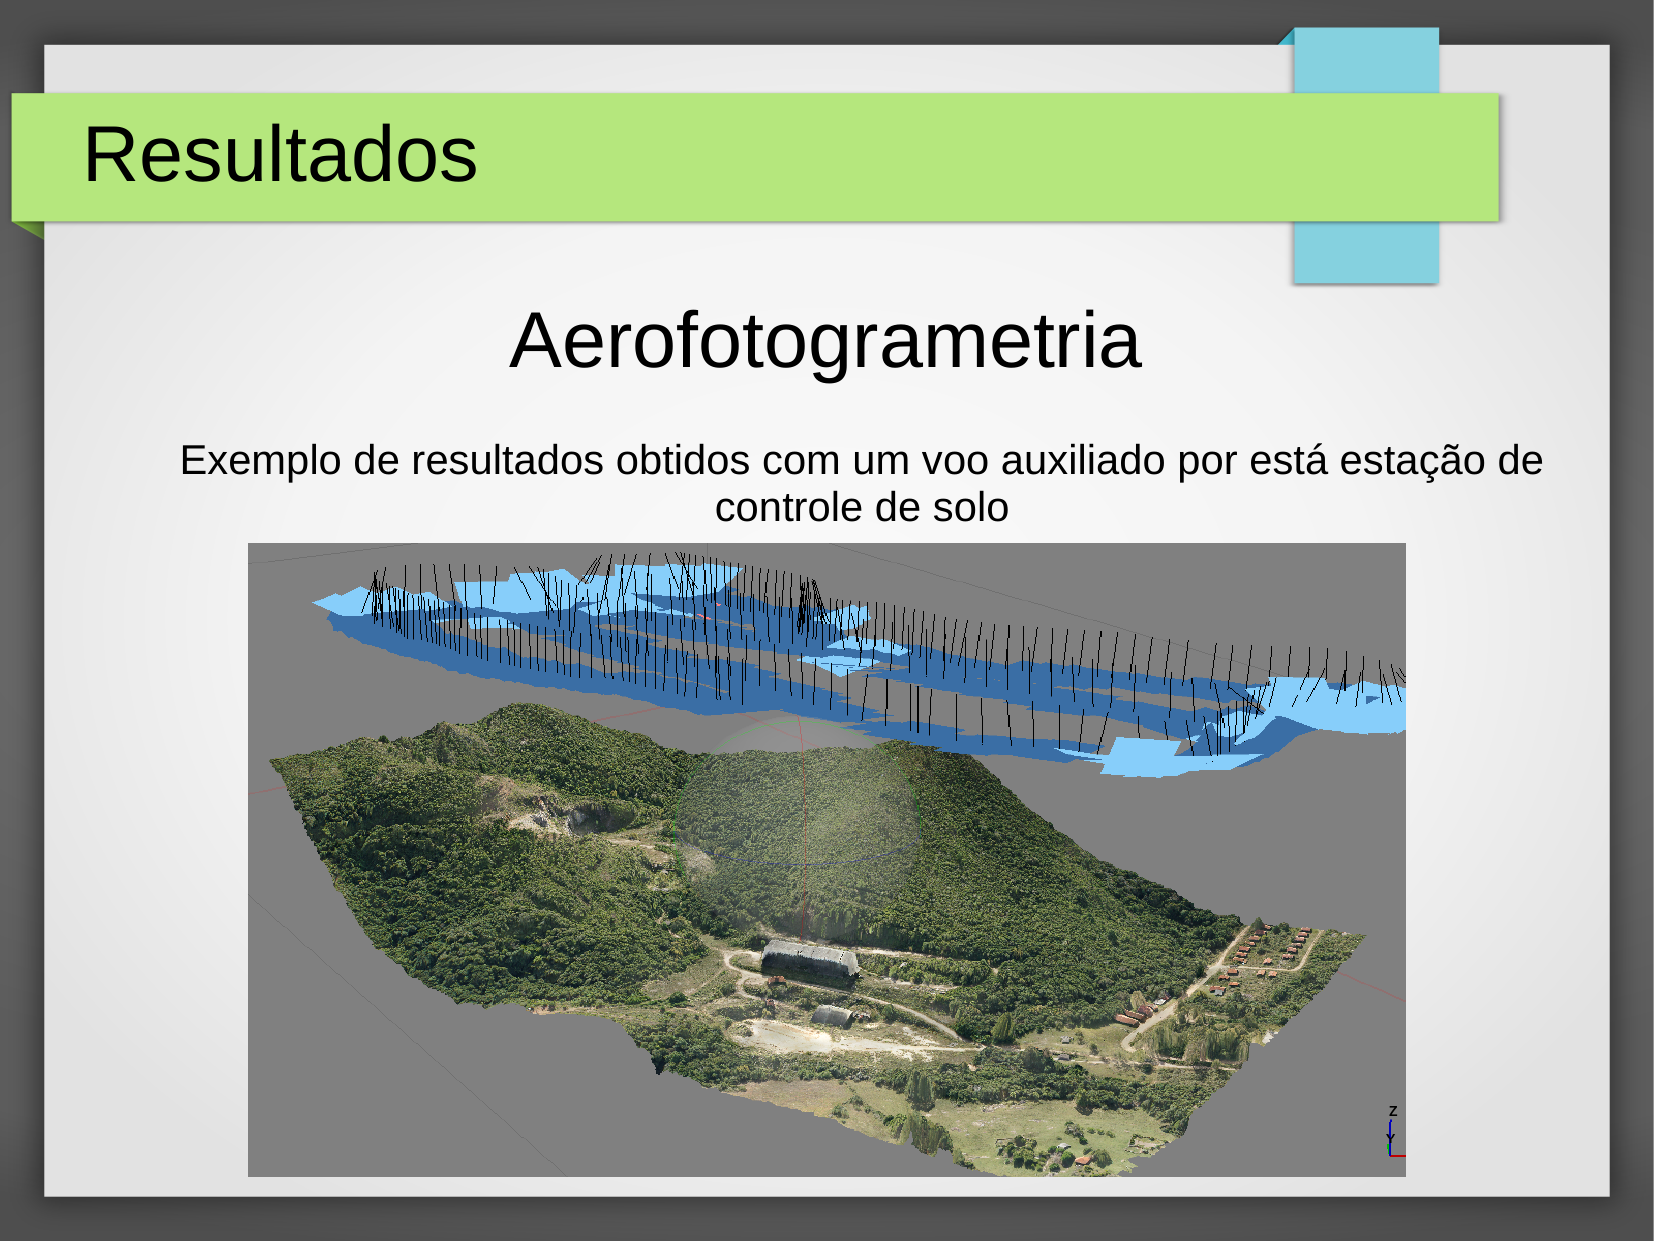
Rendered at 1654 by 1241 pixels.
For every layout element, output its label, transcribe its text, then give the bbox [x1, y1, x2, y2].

title Resultados [82, 94, 1264, 213]
list Exemplo de resultados obtidos com um voo auxiliado por está estação de controle de solo [82, 437, 1571, 591]
picture [0, 0, 1654, 1241]
list Aerofotogrametria [82, 295, 1571, 437]
